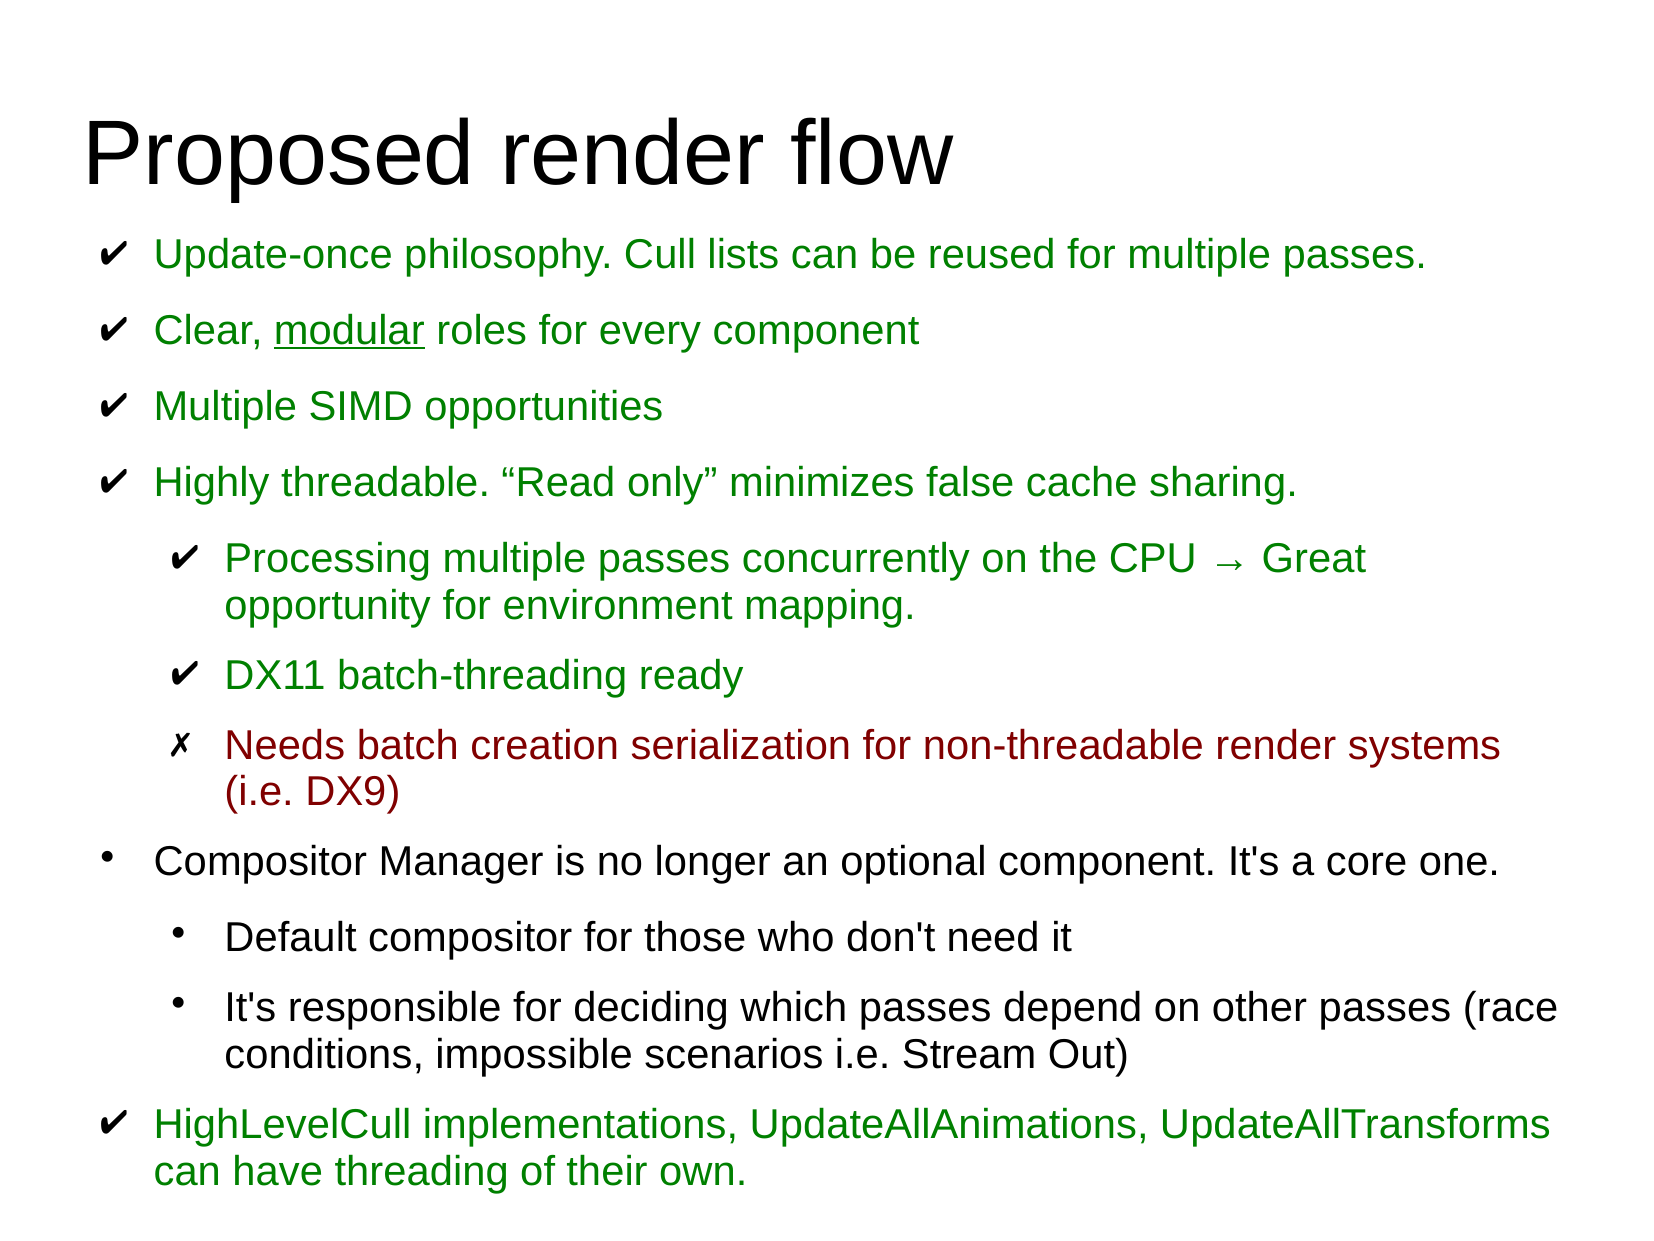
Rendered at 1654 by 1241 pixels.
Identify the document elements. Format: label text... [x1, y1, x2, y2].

list Update-once philosophy. Cull lists can be reused for multiple passes. Clear, modular roles for every component Multiple SIMD opportunities Highly threadable. “Read only” minimizes false cache sharing. Processing multiple passes concurrently on the CPU → Great opportunity for environment mapping. DX11 batch-threading ready Needs batch creation serialization for non-threadable render systems (i.e. DX9) Compositor Manager is no longer an optional component. It's a core one. Default compositor for those who don't need it It's responsible for deciding which passes depend on other passes (race conditions, impossible scenarios i.e. Stream Out) HighLevelCull implementations, UpdateAllAnimations, UpdateAllTransforms can have threading of their own. [82, 231, 1571, 1199]
title Proposed render flow [82, 49, 1571, 231]
